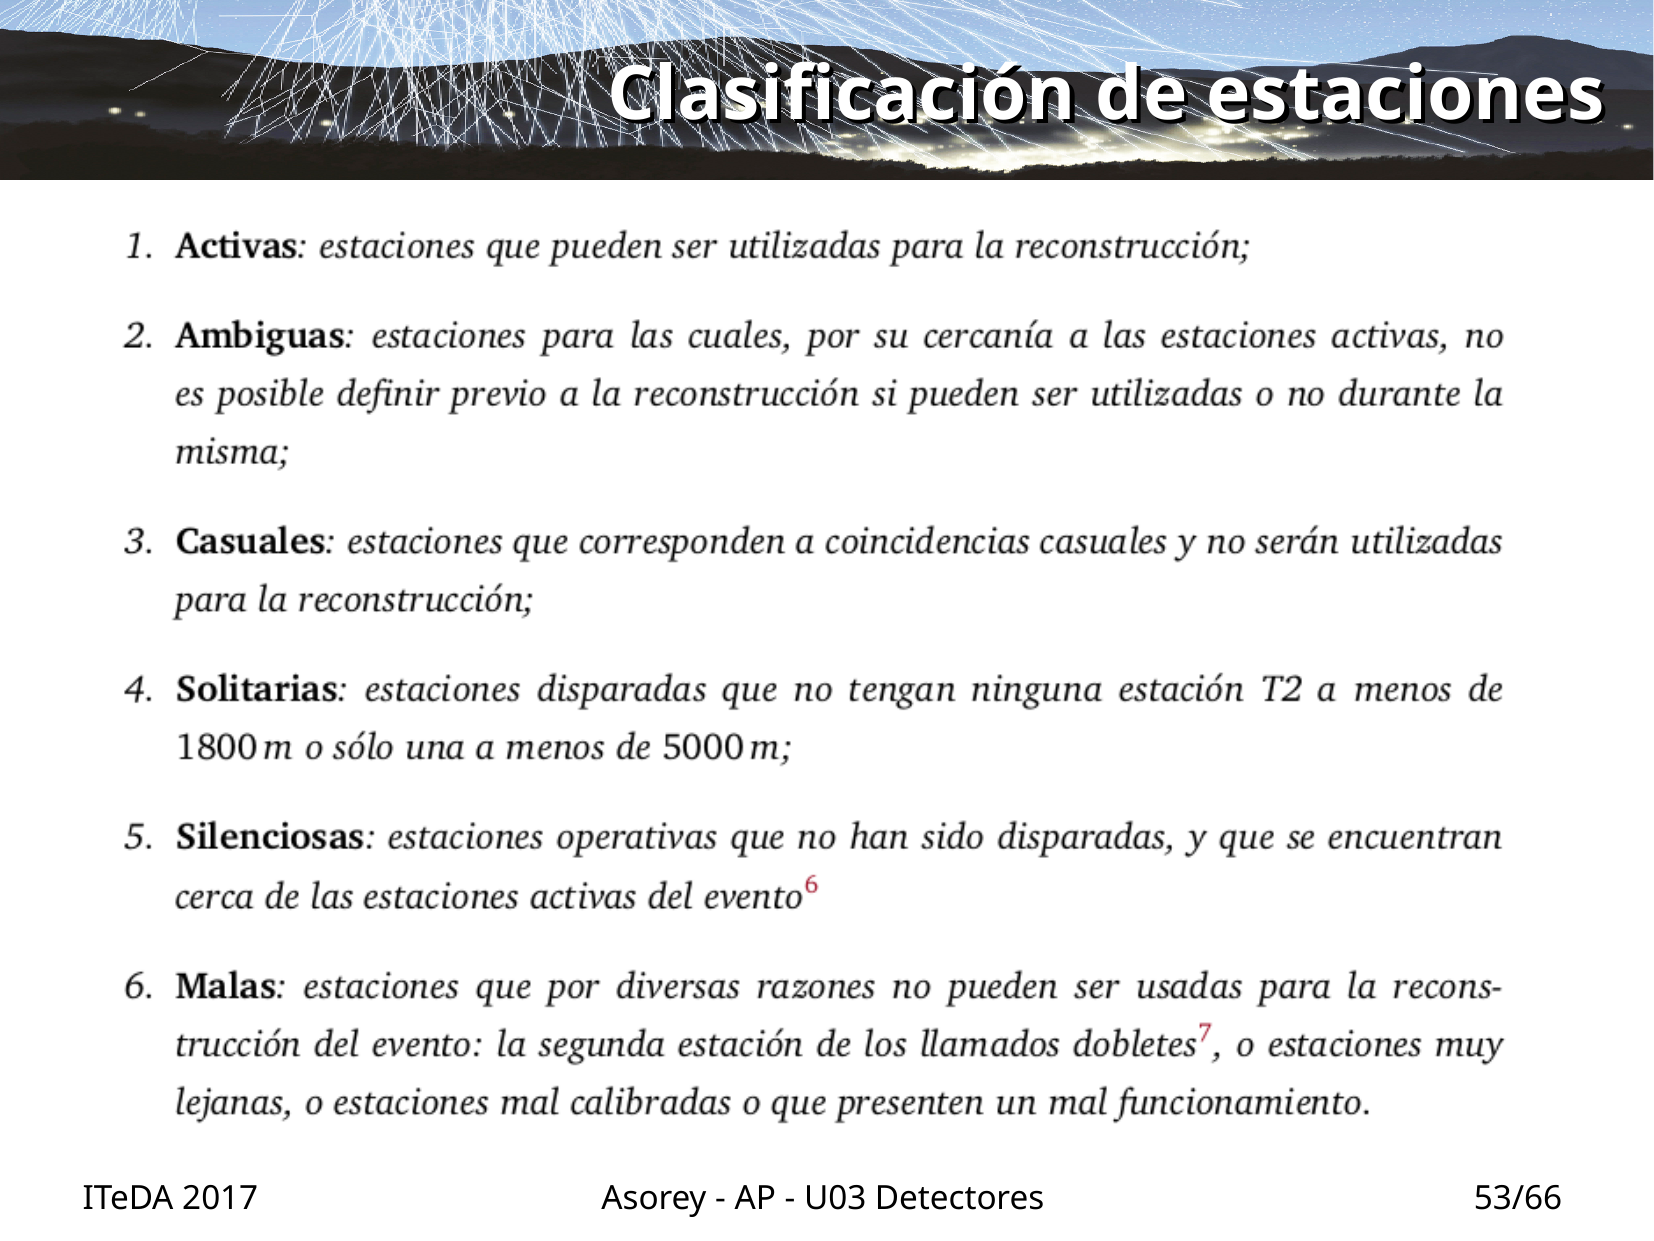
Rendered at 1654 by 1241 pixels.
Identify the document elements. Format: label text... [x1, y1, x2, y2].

picture [0, 0, 1654, 180]
title Clasificación de estaciones [45, 15, 1606, 166]
picture [95, 209, 1555, 1156]
